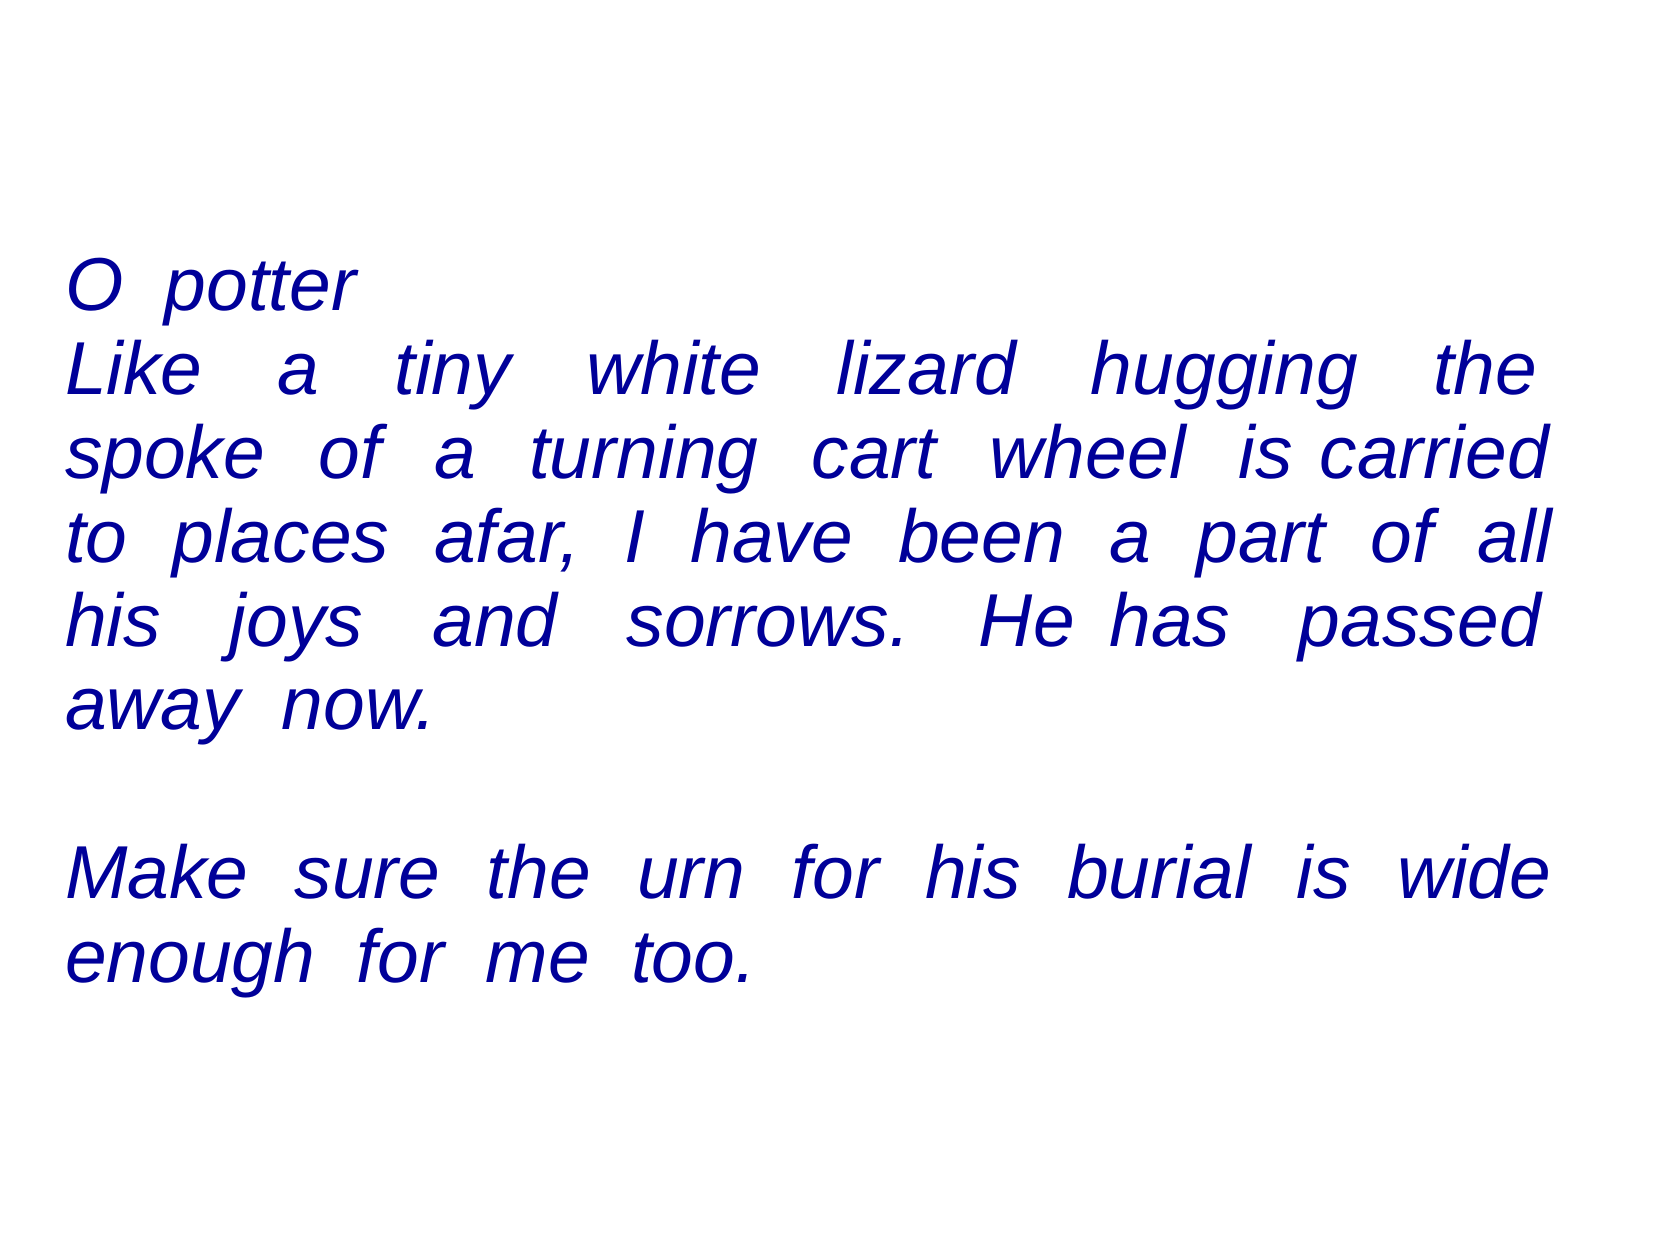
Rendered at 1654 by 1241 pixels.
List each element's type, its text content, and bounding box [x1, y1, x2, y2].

subtitle O potter Like a tiny white lizard hugging the spoke of a turning cart wheel is carried to places afar, I have been a part of all his joys and sorrows. He has passed away now. Make sure the urn for his burial is wide enough for me too. [64, 106, 1577, 1134]
